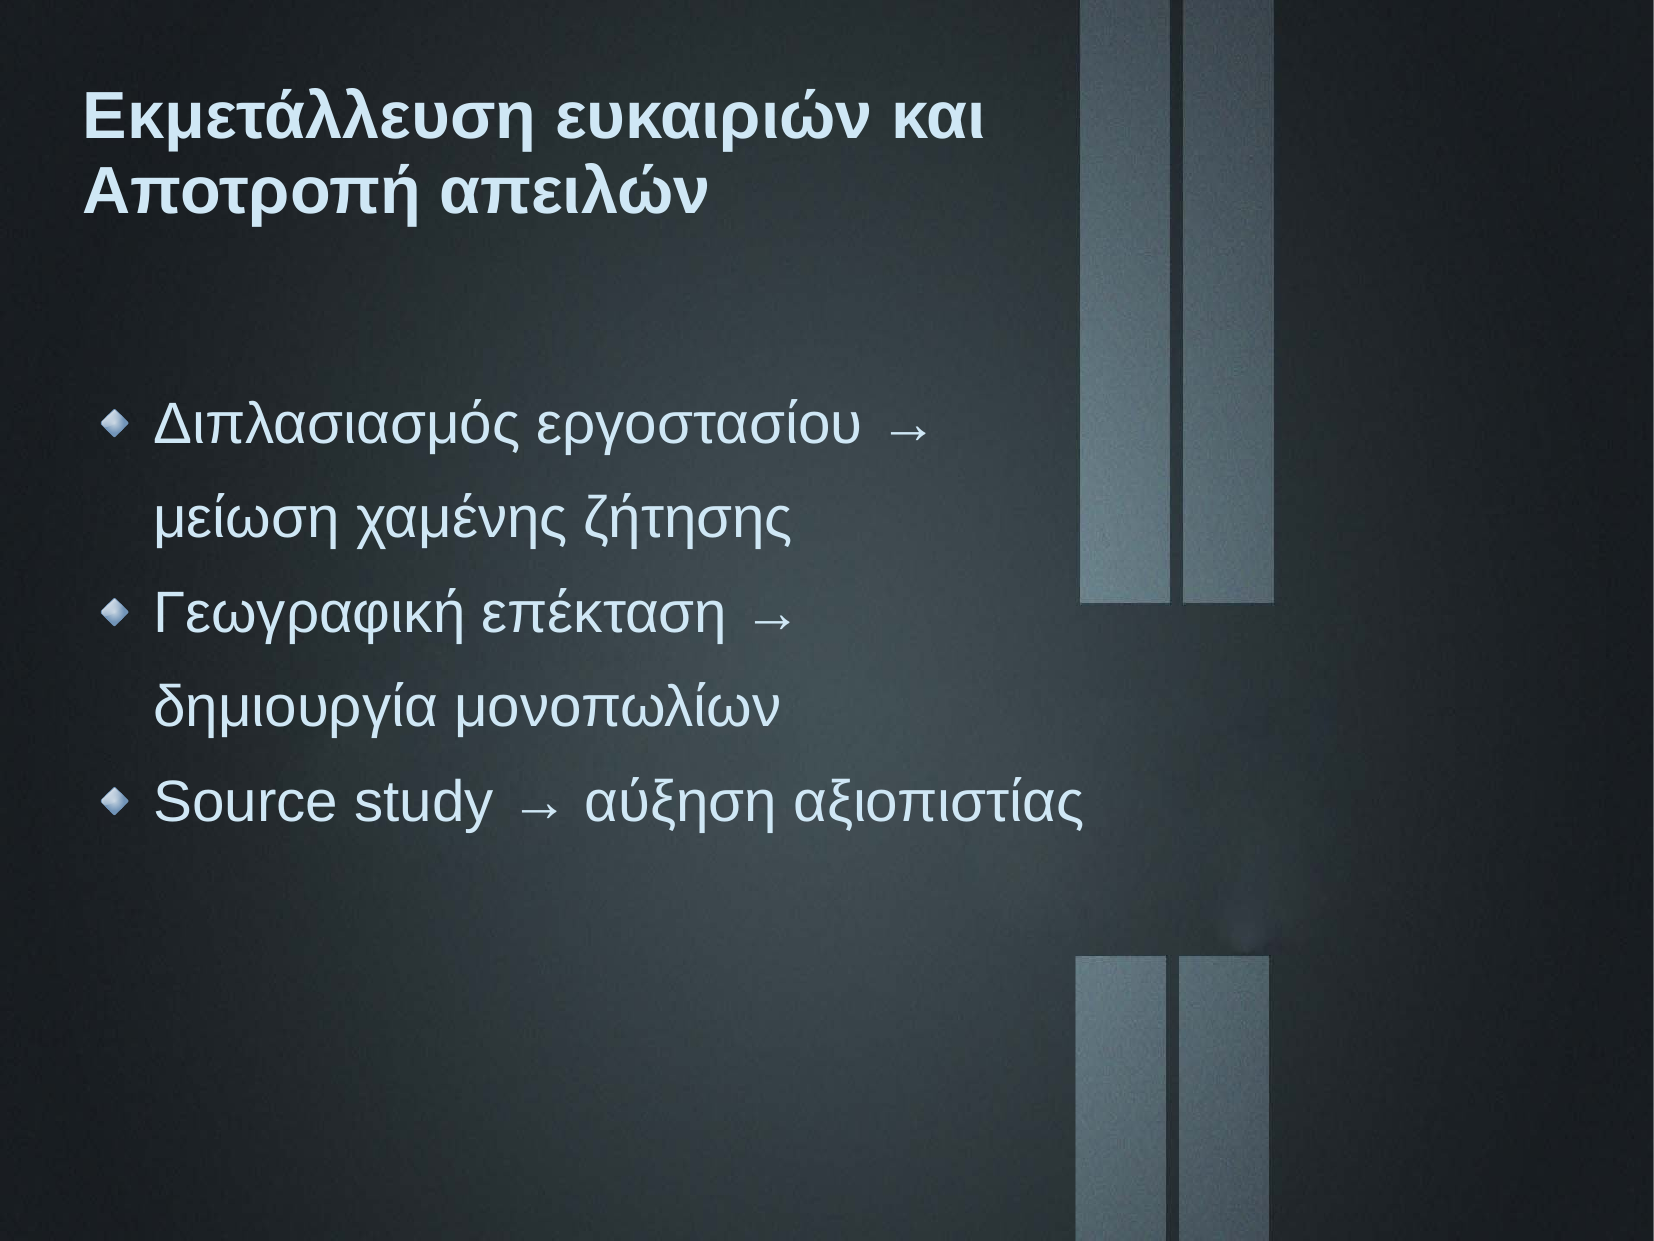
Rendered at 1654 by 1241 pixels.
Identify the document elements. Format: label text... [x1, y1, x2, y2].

list Διπλασιασμός εργοστασίου → μείωση χαμένης ζήτησης Γεωγραφική επέκταση → δημιουργία μονοπωλίων Source study → αύξηση αξιοπιστίας [82, 390, 1571, 1210]
title Εκμετάλλευση ευκαιριών και Αποτροπή απειλών [82, 49, 1571, 257]
picture [0, 0, 1654, 1241]
